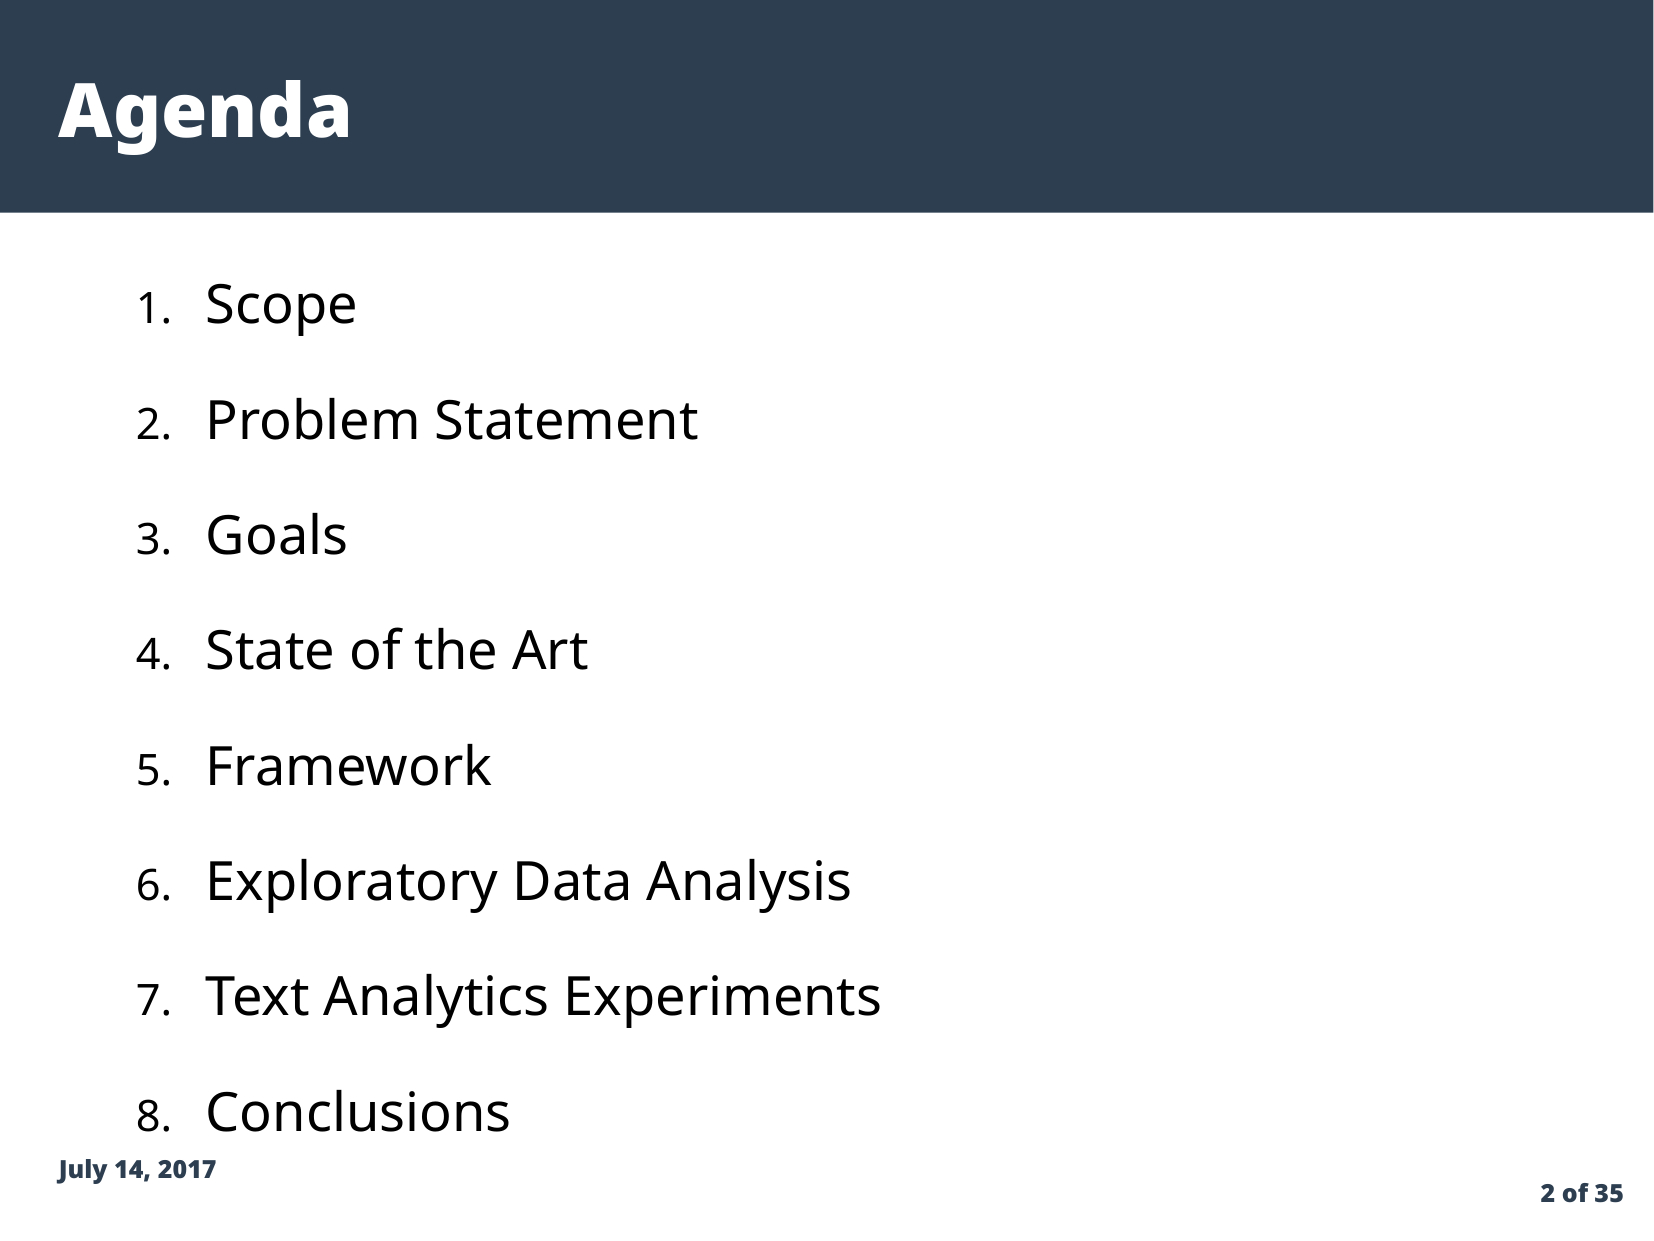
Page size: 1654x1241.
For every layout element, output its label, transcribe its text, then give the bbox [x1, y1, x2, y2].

subtitle Scope Problem Statement Goals State of the Art Framework Exploratory Data Analysis Text Analytics Experiments Conclusions [82, 265, 1571, 1060]
title Agenda [59, 29, 1595, 187]
